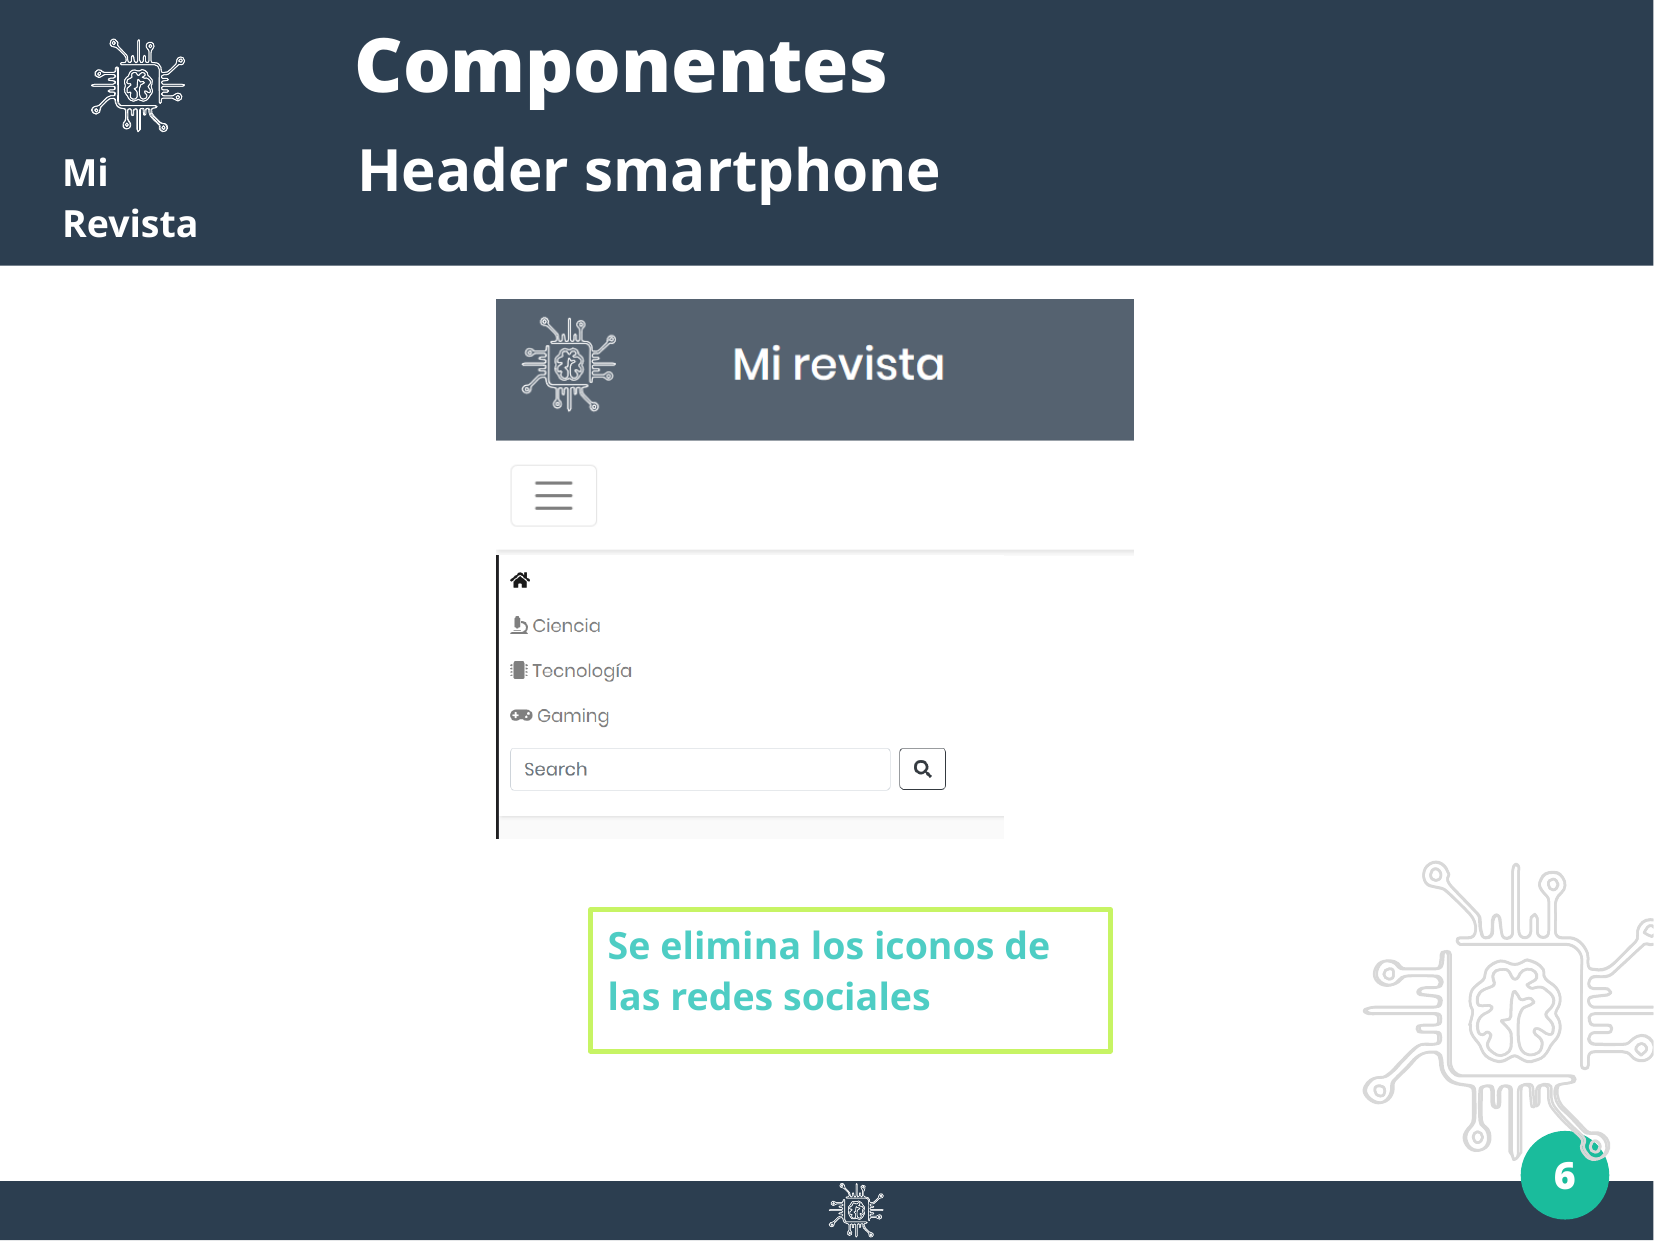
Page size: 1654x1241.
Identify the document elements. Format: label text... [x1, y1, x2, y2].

picture [826, 1181, 886, 1241]
title Componentes [354, 0, 1630, 142]
text_box Header smartphone [342, 121, 1441, 213]
text_box Se elimina los iconos de las redes sociales [590, 909, 1111, 1052]
text_box Mi Revista [47, 138, 260, 249]
picture [1351, 850, 1654, 1177]
picture [496, 299, 1134, 839]
picture [87, 35, 189, 137]
